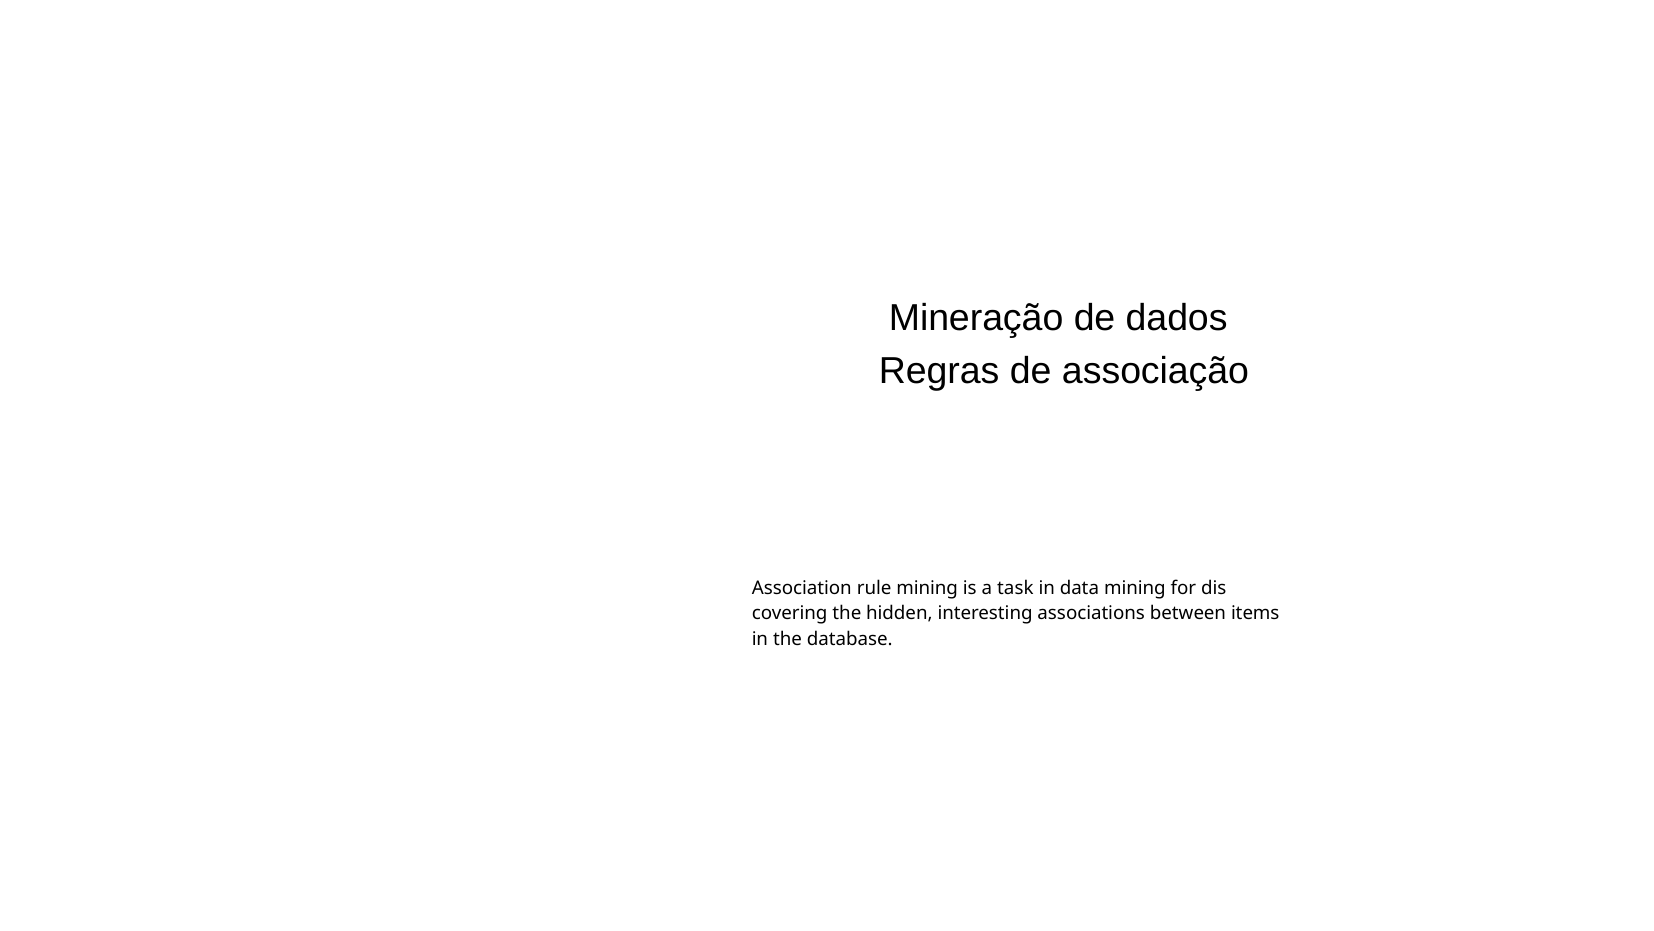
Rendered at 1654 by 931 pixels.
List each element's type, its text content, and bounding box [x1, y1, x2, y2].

text_box Regras de associação [864, 342, 1264, 400]
text_box Mineração de dados [874, 289, 1274, 347]
text_box Association rule mining is a task in data mining for dis covering the hidden, interesting associations between items in the database. [737, 566, 1630, 648]
